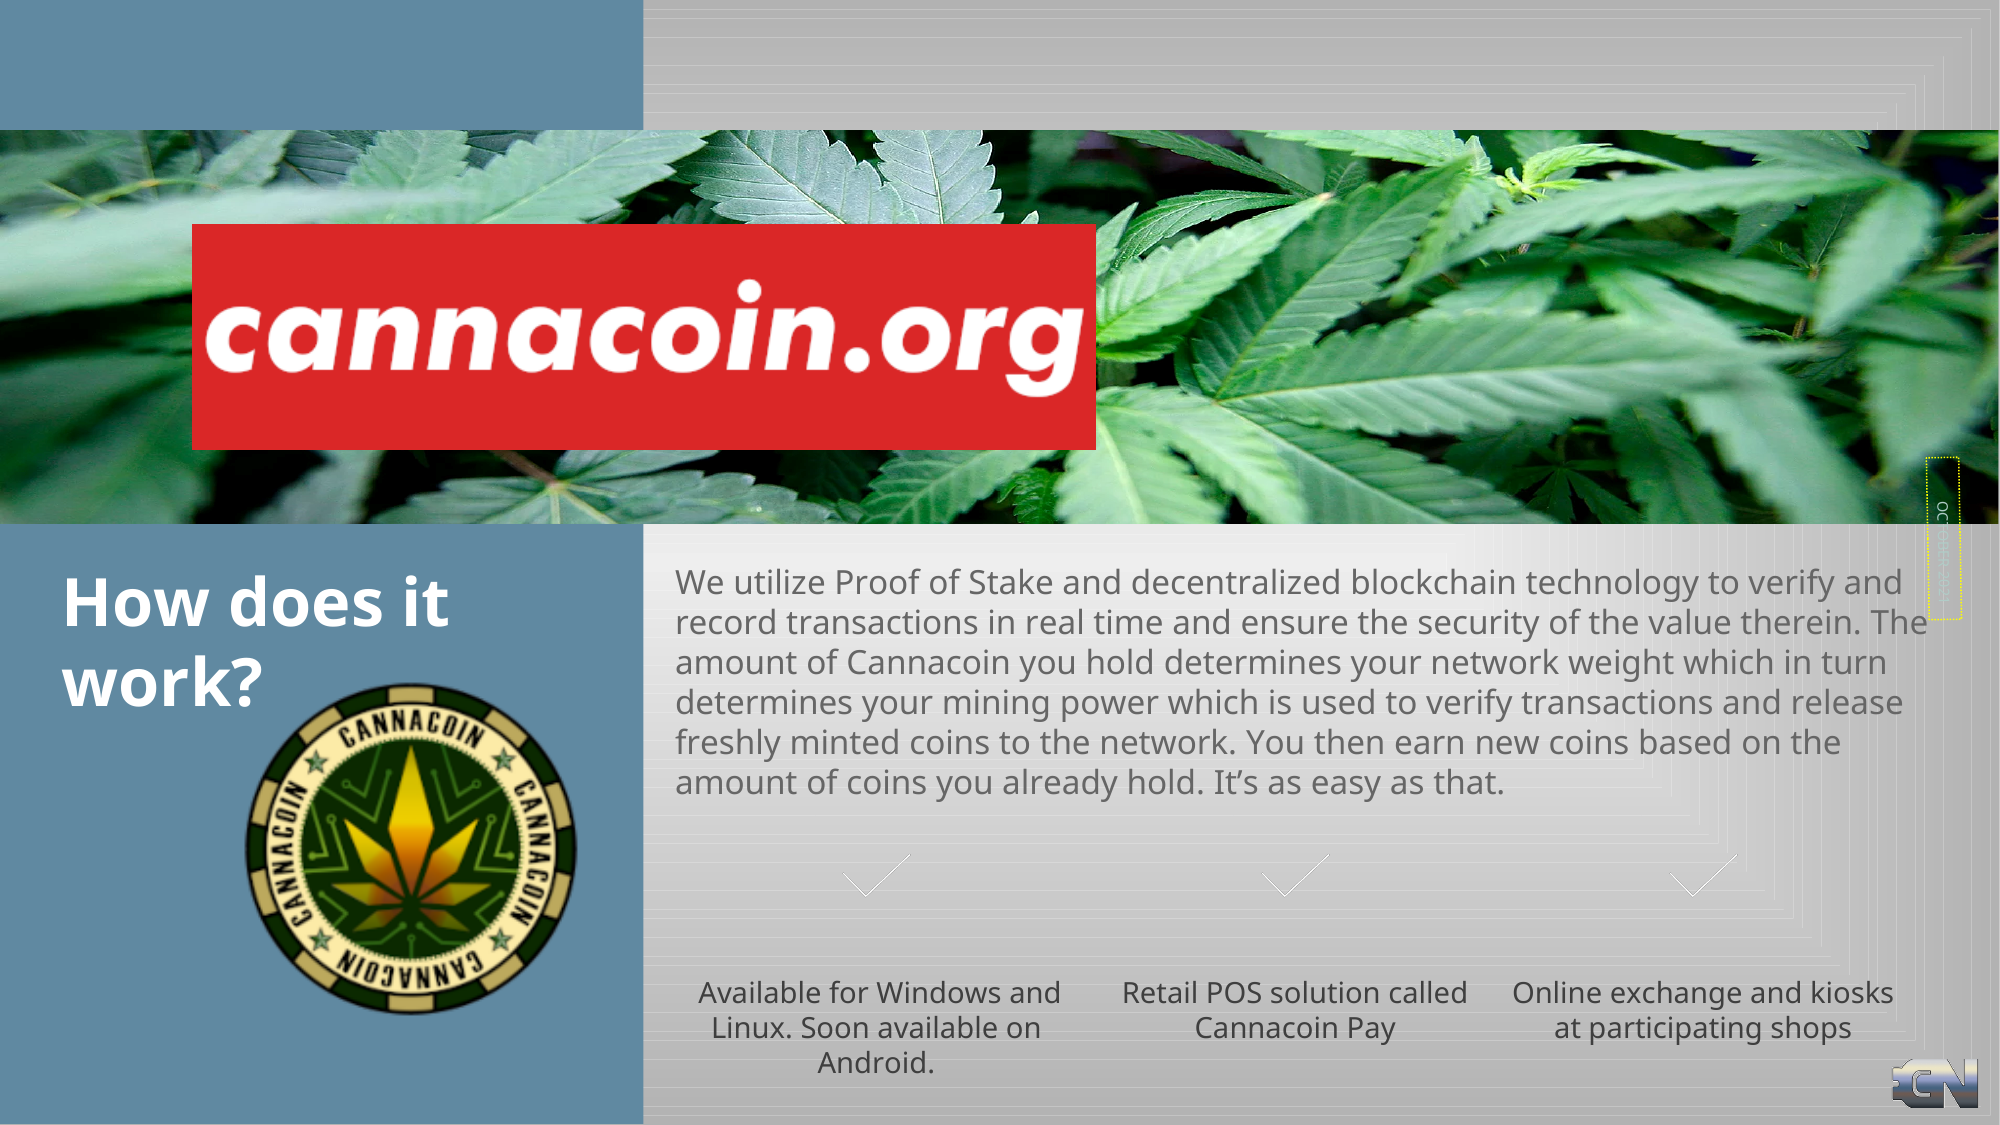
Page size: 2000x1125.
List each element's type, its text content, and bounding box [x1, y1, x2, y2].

picture [1665, 838, 1742, 916]
picture [216, 654, 607, 1045]
text_box OCTOBER 2021 [1926, 457, 1962, 620]
picture [192, 224, 1096, 451]
text_box We utilize Proof of Stake and decentralized blockchain technology to verify and record transactions in real time and ensure the security of the value therein. The amount of Cannacoin you hold determines your network weight which in turn determines your mining power which is used to verify transactions and release freshly minted coins to the network. You then earn new coins based on the amount of coins you already hold. It’s as easy as that. [674, 554, 1938, 809]
text_box Online exchange and kiosks at participating shops [1511, 966, 1895, 1052]
text_box Retail POS solution called Cannacoin Pay [1084, 966, 1506, 1052]
text_box [0, 0, 1999, 1124]
picture [1257, 838, 1334, 916]
text_box Available for Windows and Linux. Soon available on Android. [685, 966, 1068, 1087]
text_box How does it work? [61, 552, 608, 727]
picture [838, 838, 915, 916]
picture [1881, 1059, 1989, 1108]
